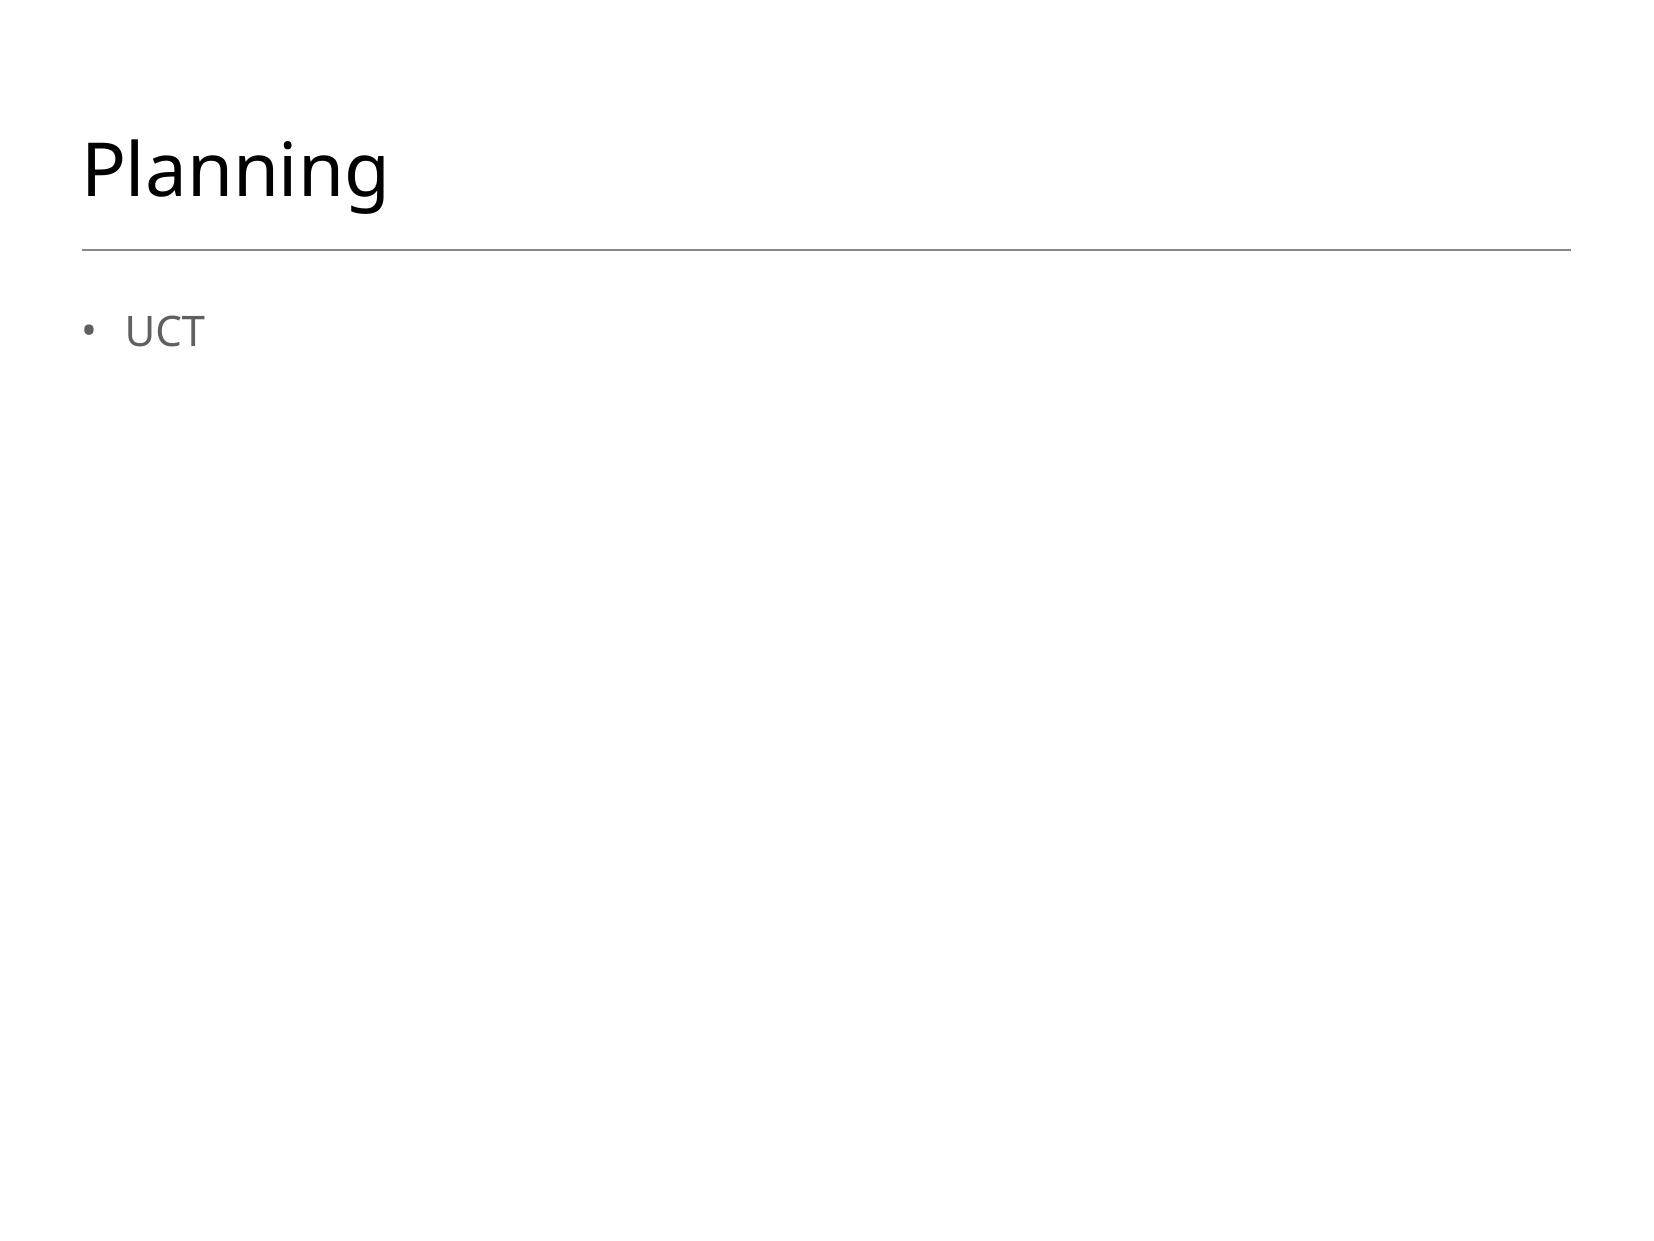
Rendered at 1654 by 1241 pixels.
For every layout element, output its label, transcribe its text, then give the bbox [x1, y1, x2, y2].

list UCT [72, 295, 1582, 1115]
title Planning [72, 41, 1582, 220]
